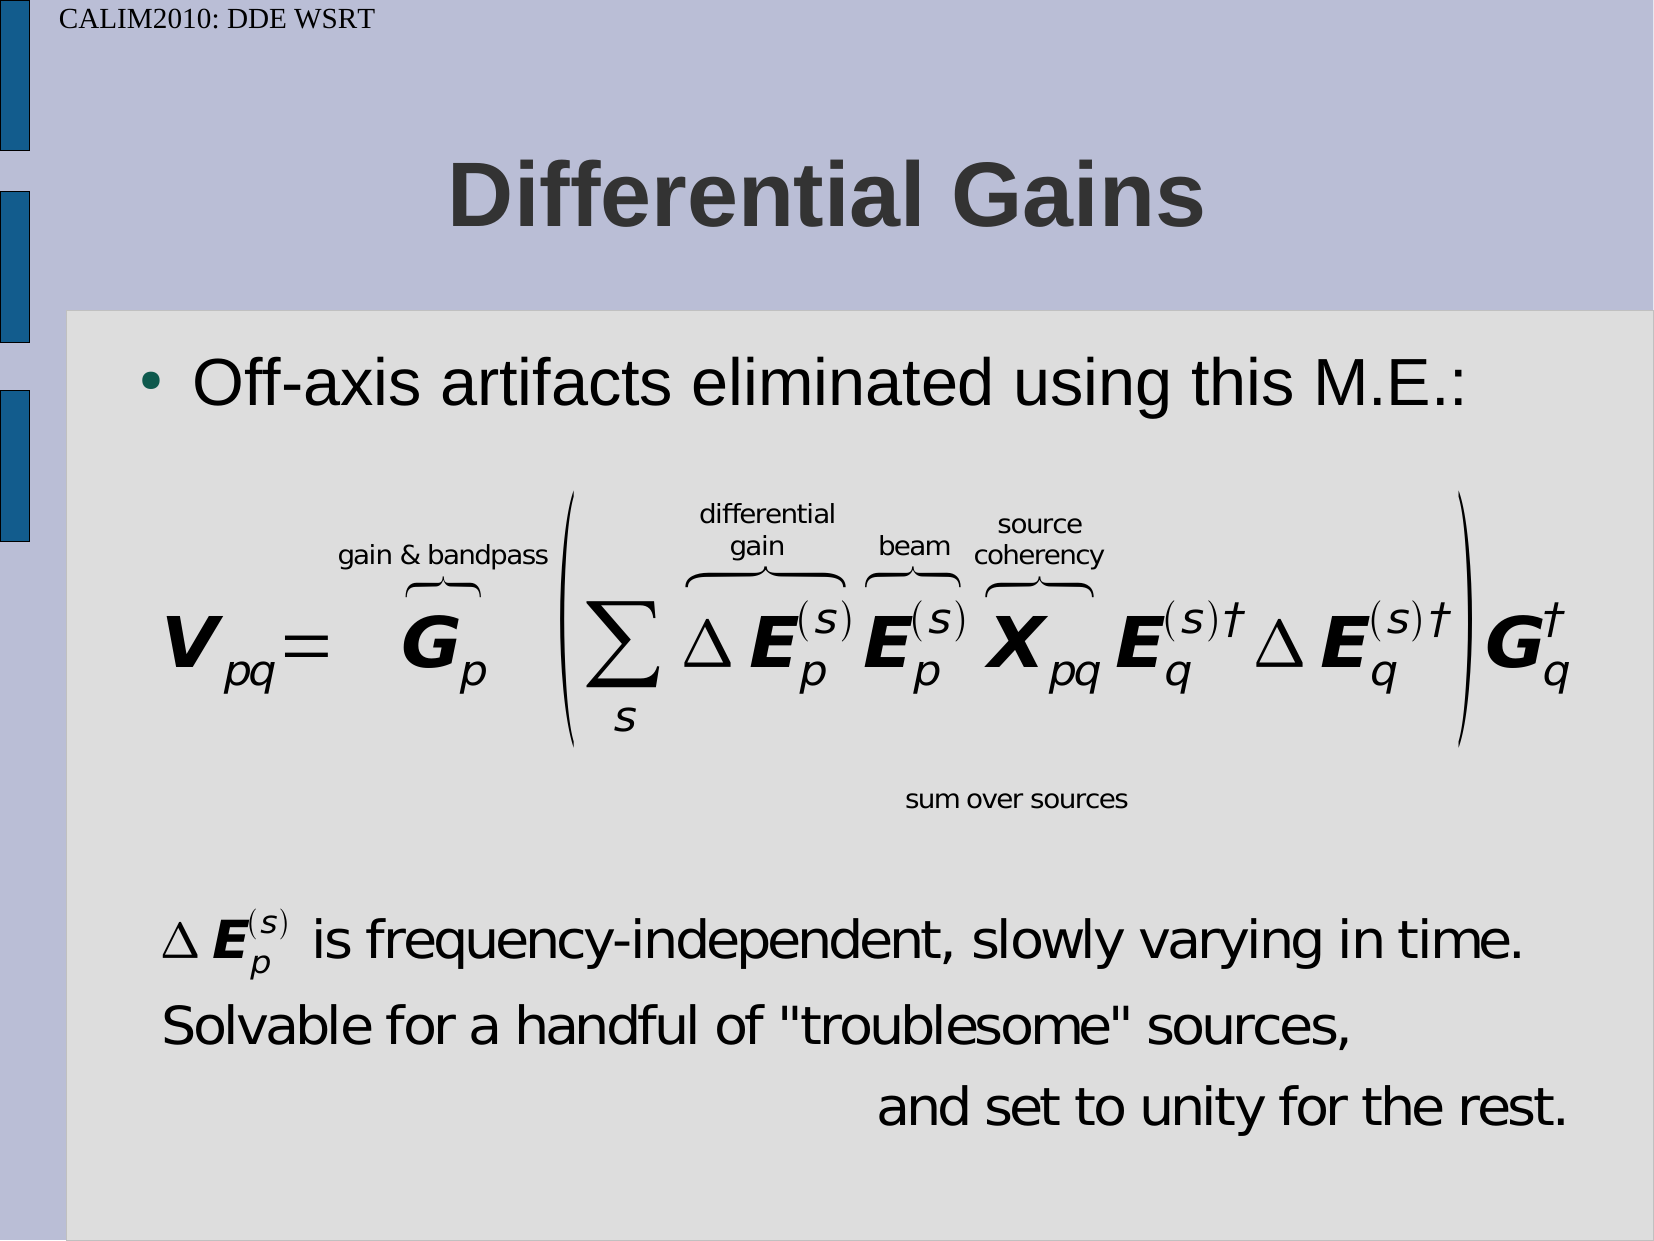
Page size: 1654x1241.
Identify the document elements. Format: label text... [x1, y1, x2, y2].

list Off-axis artifacts eliminated using this M.E.: [121, 344, 1534, 488]
title Differential Gains [121, 91, 1534, 299]
chart [155, 487, 1576, 1141]
